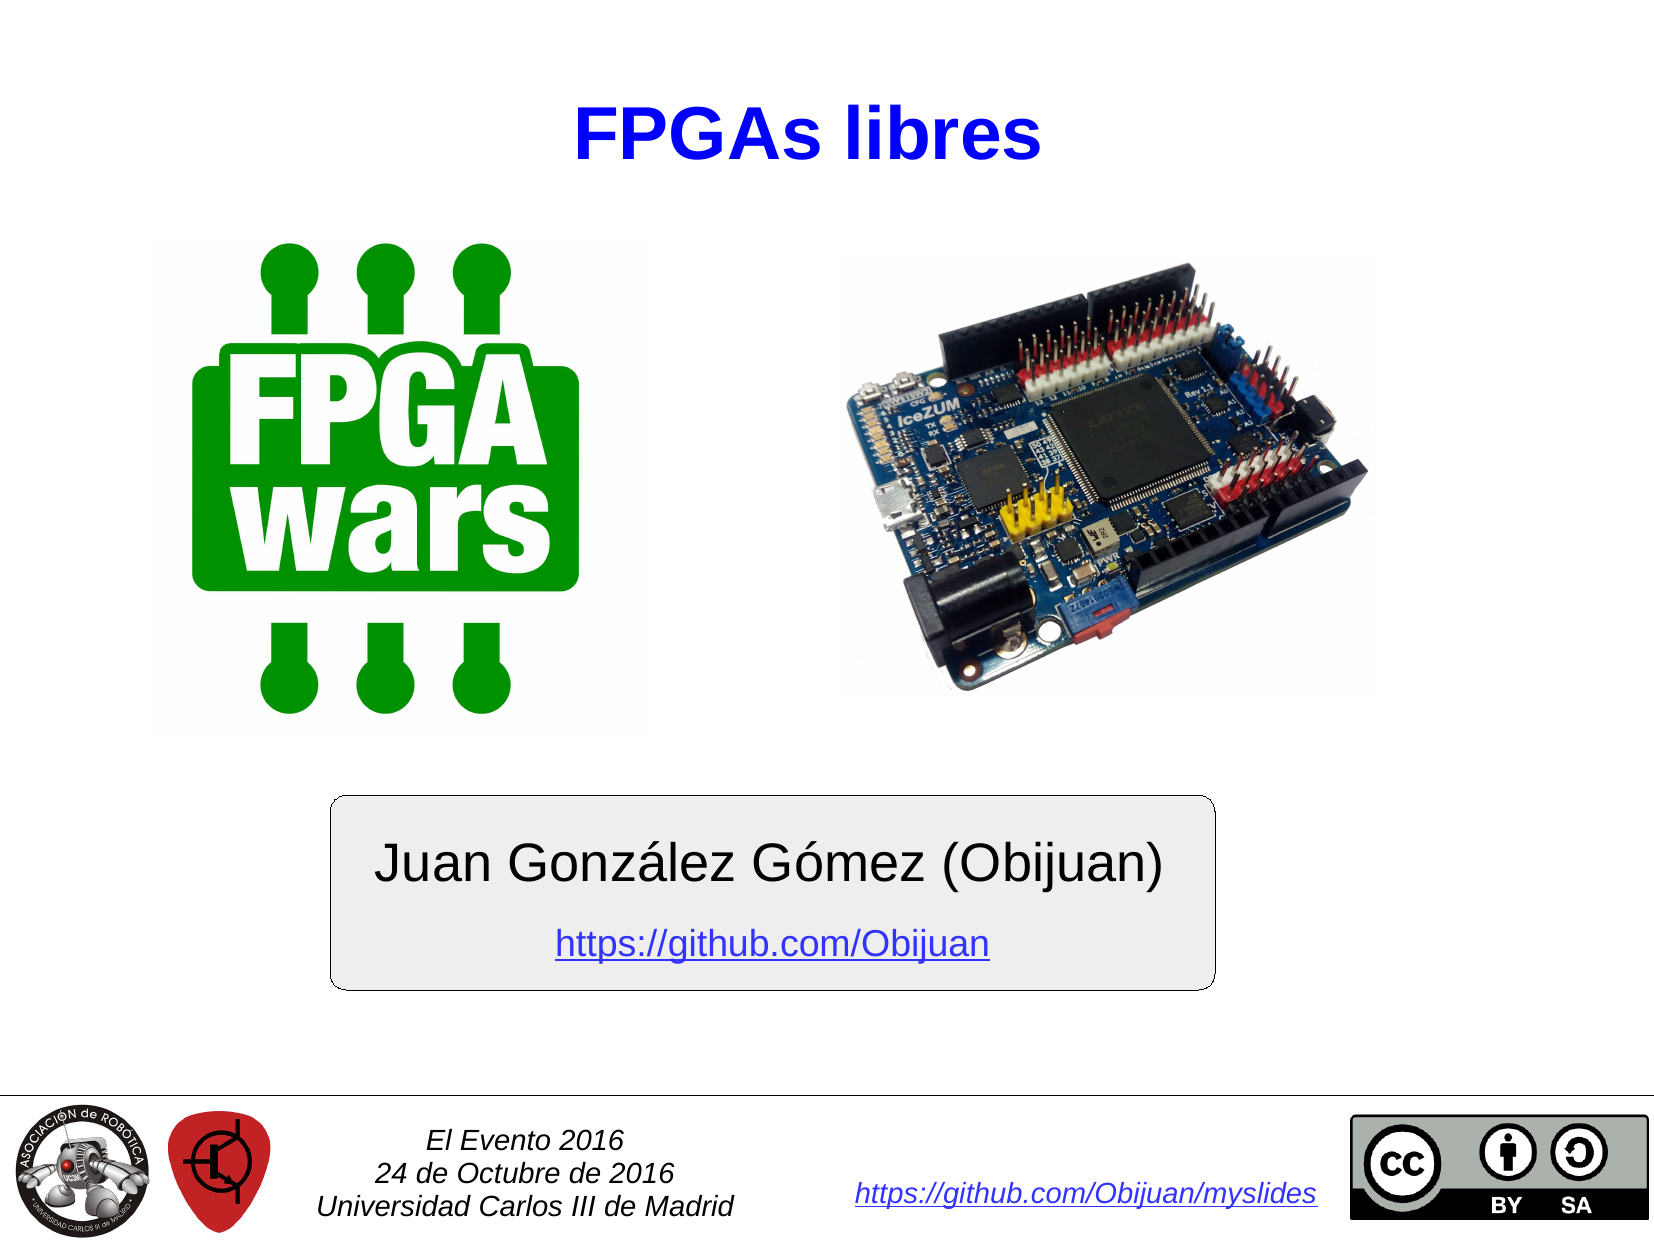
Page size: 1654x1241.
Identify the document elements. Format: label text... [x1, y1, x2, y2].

title FPGAs libres [75, 30, 1564, 238]
text_box Juan González Gómez (Obijuan) [360, 825, 1201, 916]
picture [1350, 1103, 1649, 1231]
text_box [330, 795, 1216, 991]
text_box https://github.com/Obijuan/myslides [840, 1170, 1366, 1227]
picture [150, 240, 646, 736]
text_box El Evento 2016 24 de Octubre de 2016 Universidad Carlos III de Madrid [300, 1116, 751, 1231]
picture [840, 254, 1376, 700]
text_box https://github.com/Obijuan [540, 915, 1006, 972]
picture [13, 1102, 288, 1241]
